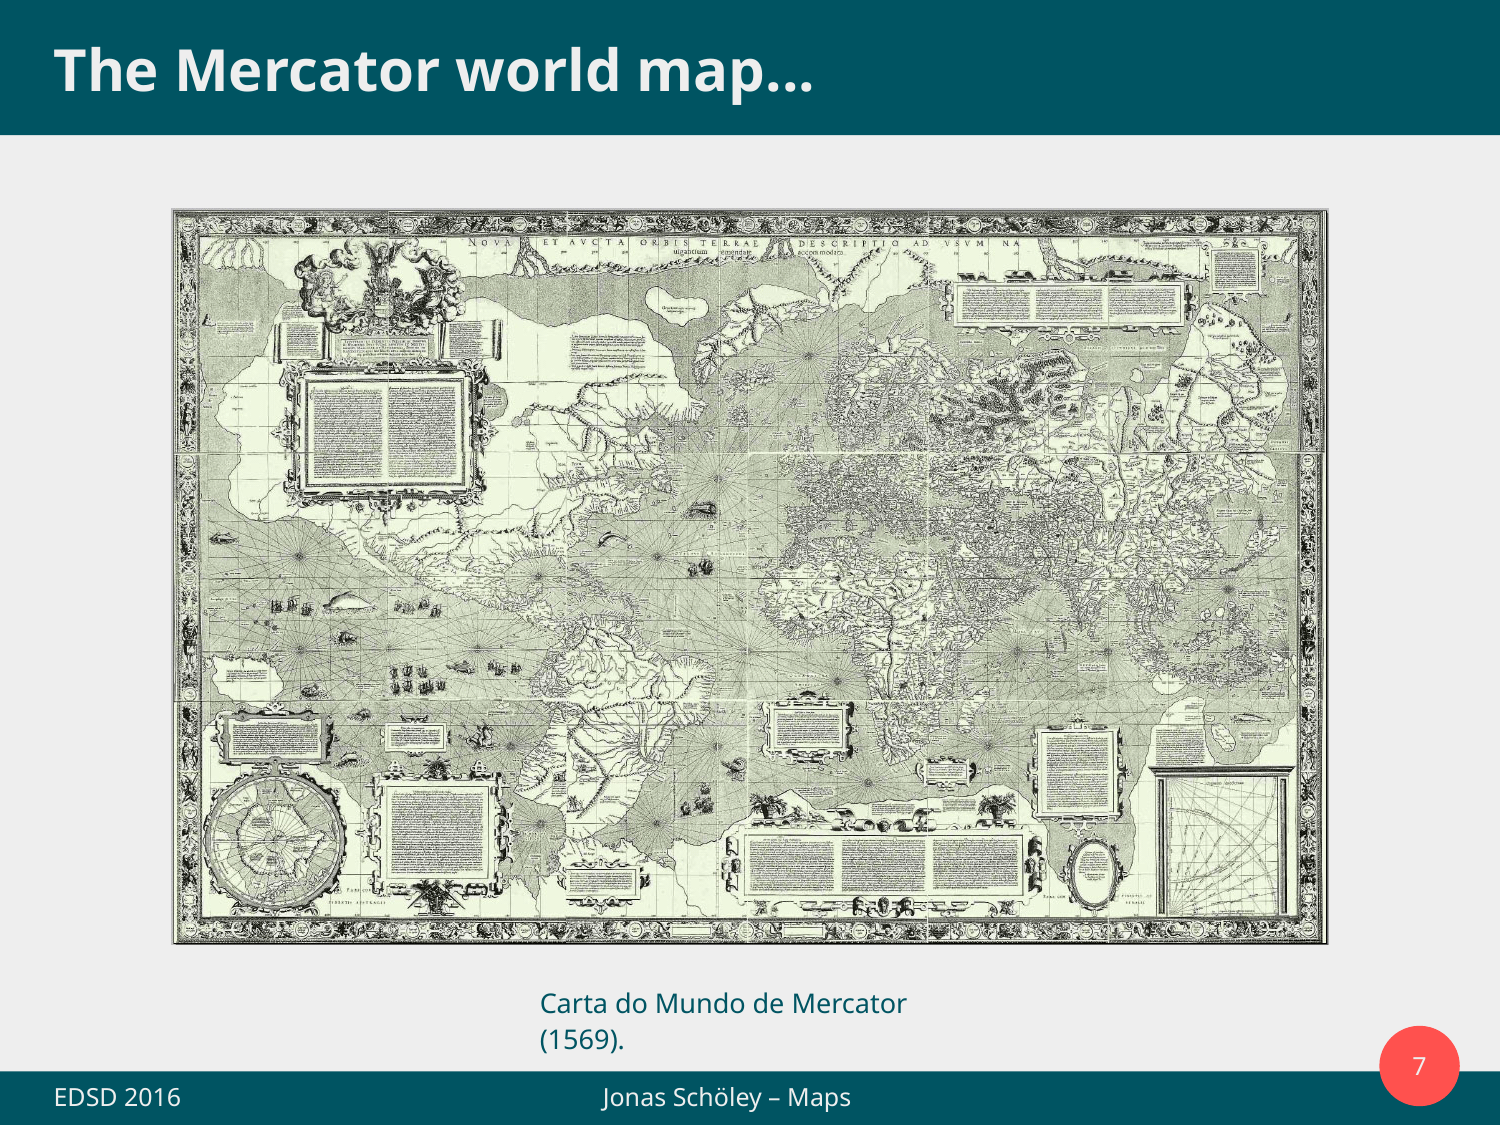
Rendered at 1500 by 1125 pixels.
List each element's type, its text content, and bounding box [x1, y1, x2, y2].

text_box Carta do Mundo de Mercator (1569). [525, 977, 957, 1063]
picture [171, 208, 1329, 946]
title The Mercator world map... [53, 0, 1447, 141]
